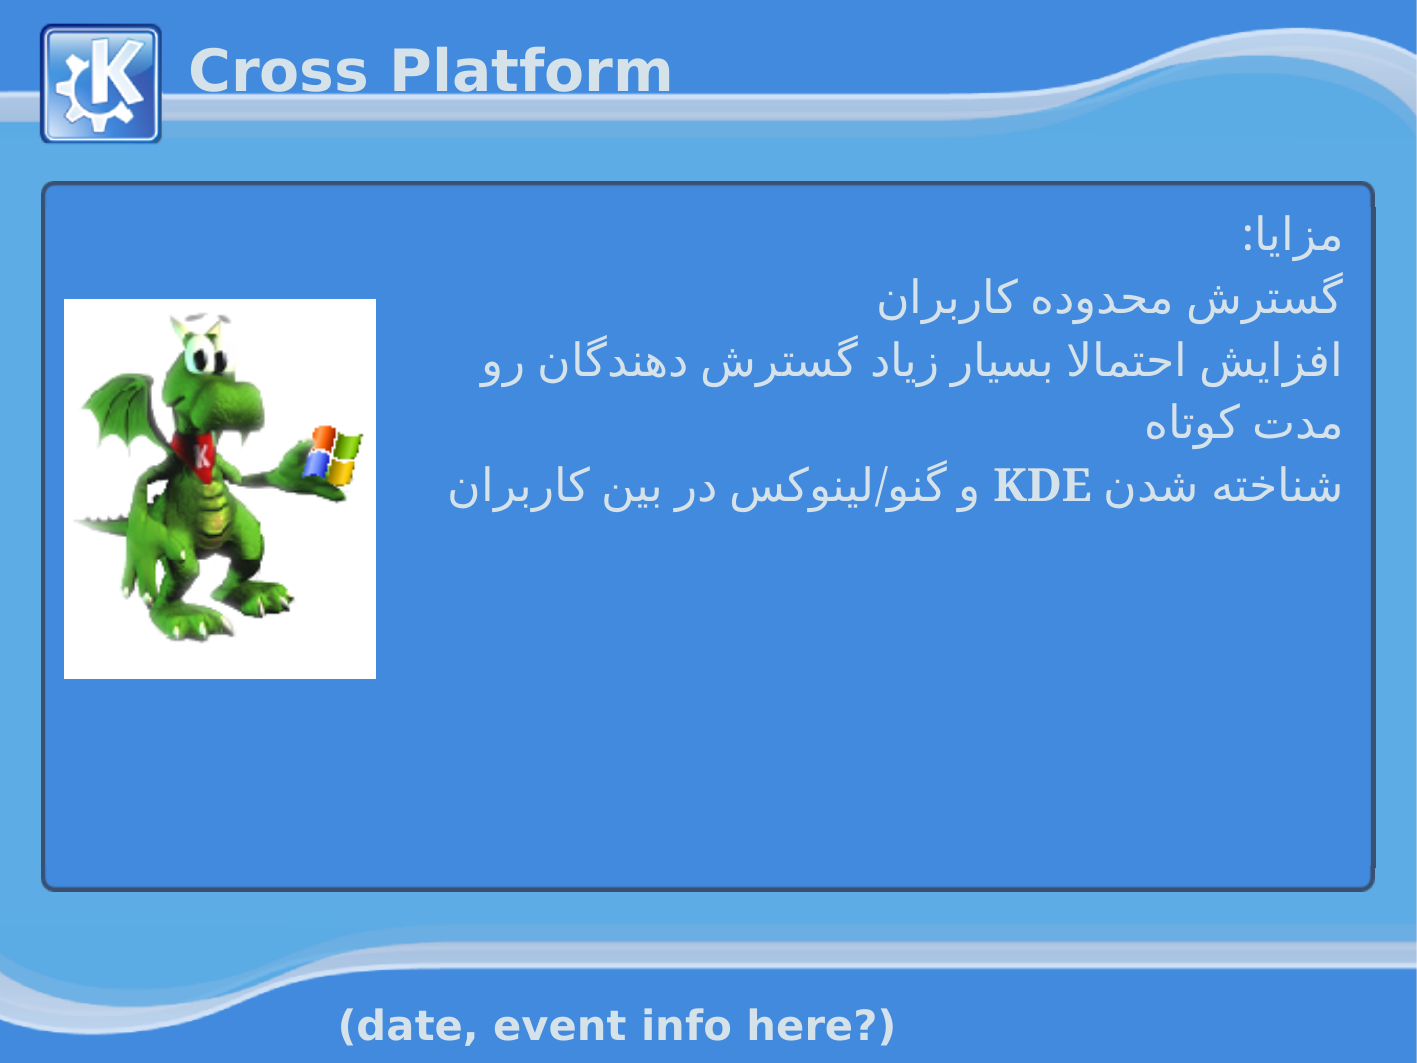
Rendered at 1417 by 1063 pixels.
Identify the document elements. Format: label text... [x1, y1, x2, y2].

text_box Cross Platform [173, 29, 1051, 113]
picture [0, 0, 1417, 1063]
text_box مزایا: گسترش محدوده کاربران افزایش احتمالا بسیار زیاد گسترش دهندگان رو مدت کوتاه شناخته شدن KDE و گنو/لینوکس در بین کاربران [375, 194, 1359, 495]
